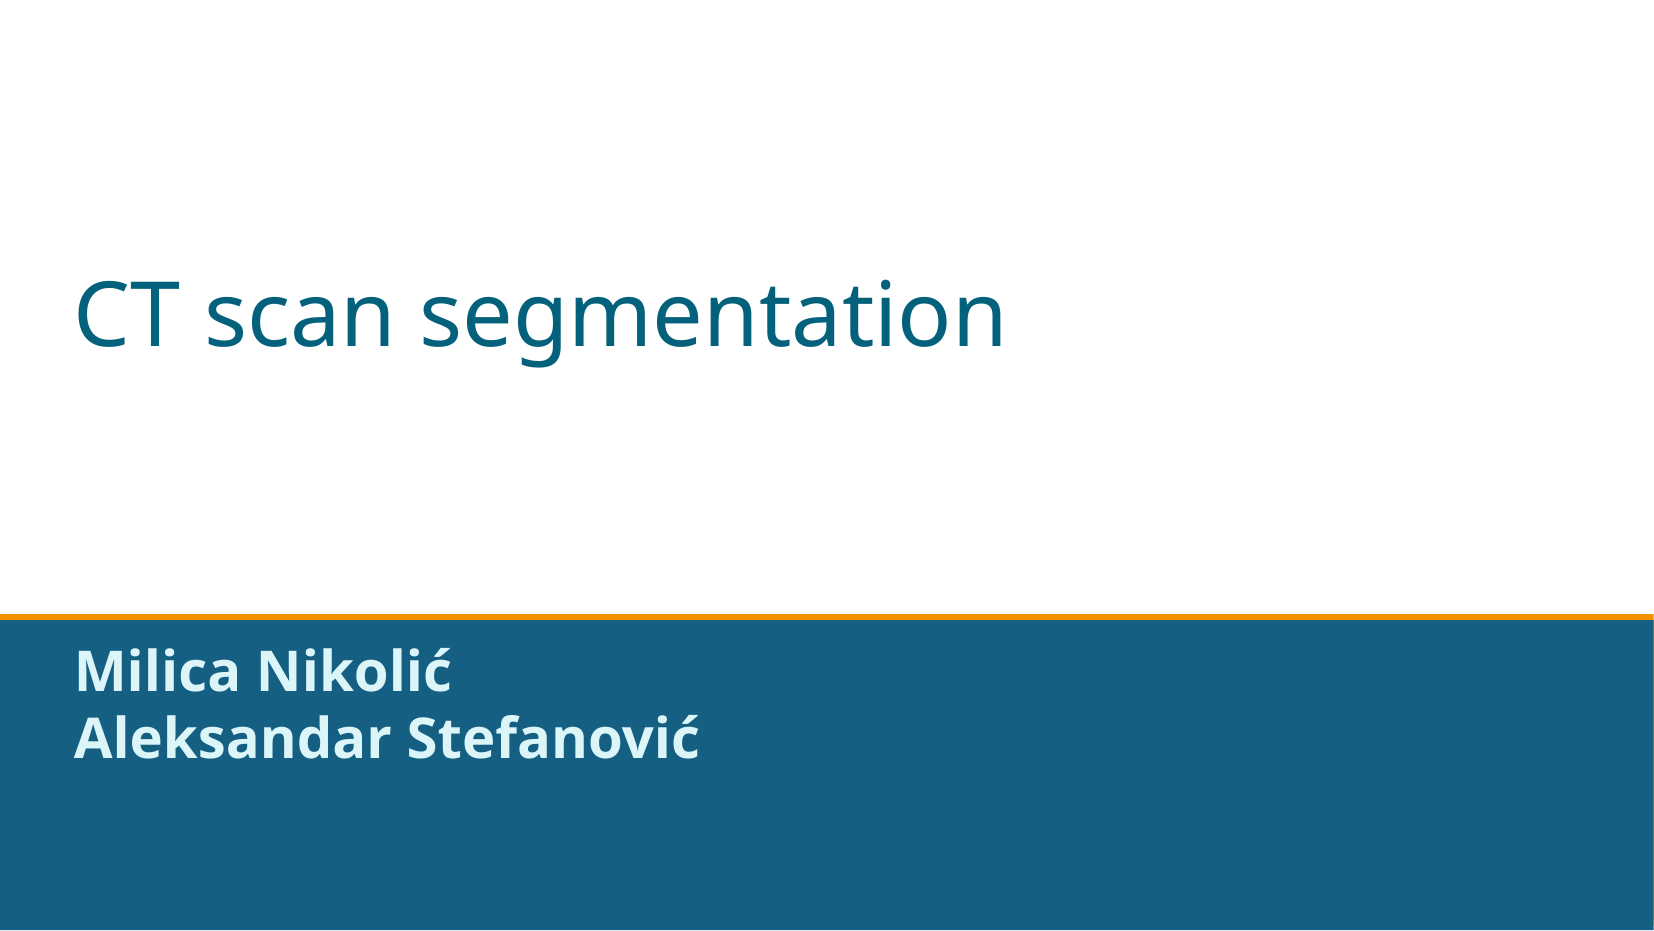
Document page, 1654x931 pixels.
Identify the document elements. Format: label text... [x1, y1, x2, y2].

subtitle Milica Nikolić Aleksandar Stefanović [73, 634, 1551, 827]
title CT scan segmentation [73, 255, 1551, 365]
